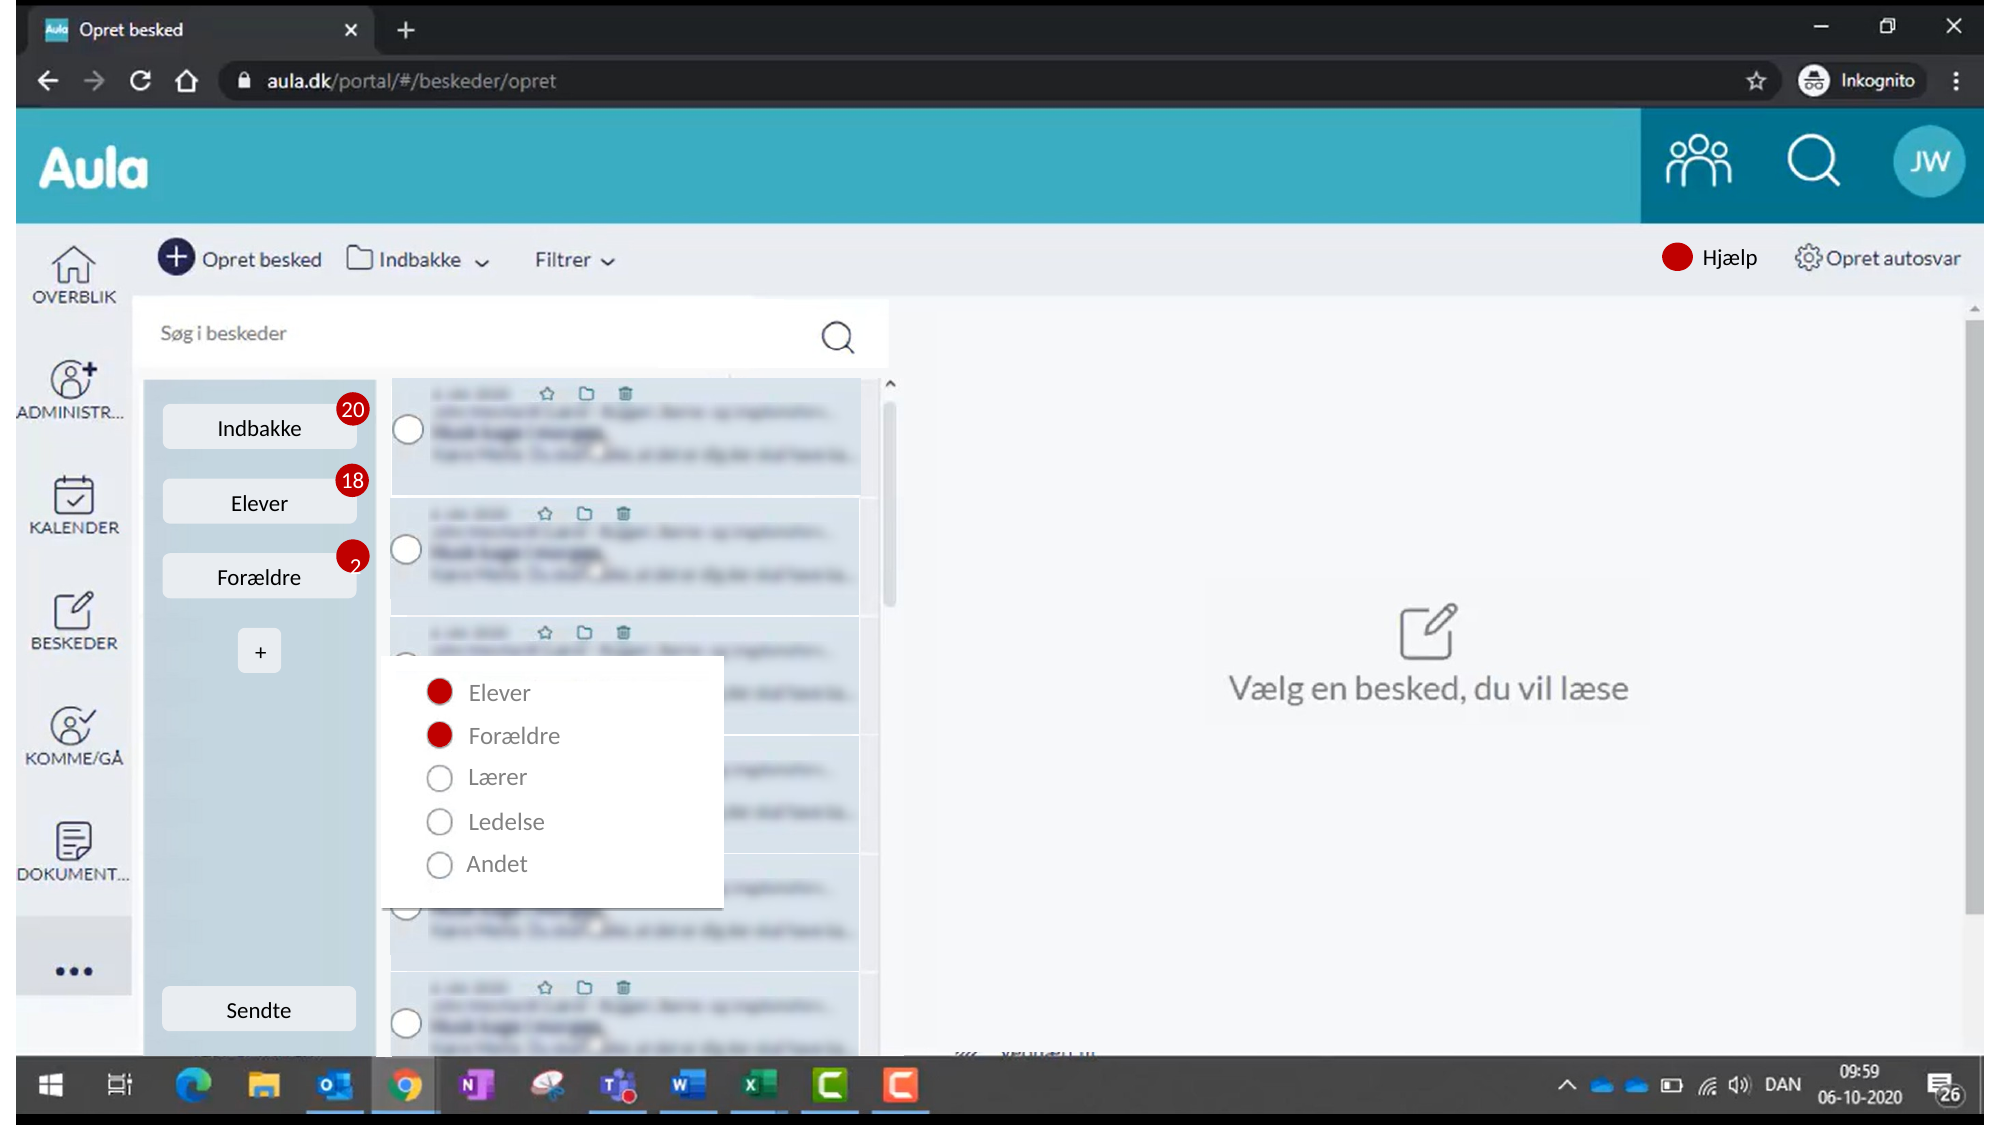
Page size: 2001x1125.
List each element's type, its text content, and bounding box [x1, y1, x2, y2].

text_box Elever [453, 669, 637, 715]
text_box 20 [326, 387, 392, 431]
text_box Indbakke [162, 403, 357, 449]
text_box Forældre [453, 715, 637, 758]
picture [1893, 126, 1965, 197]
text_box Hjælp [1687, 235, 1774, 279]
text_box [427, 722, 452, 747]
text_box Elever [162, 478, 357, 524]
text_box 2 [336, 539, 370, 573]
picture [1666, 131, 1732, 191]
text_box Sendte [162, 986, 357, 1032]
text_box 18 [326, 458, 394, 502]
text_box [1662, 242, 1687, 271]
text_box [427, 678, 452, 704]
picture [16, 0, 1984, 1125]
text_box Ledelse [453, 798, 637, 844]
text_box Forældre [162, 553, 357, 599]
text_box + [237, 627, 282, 673]
text_box Andet [451, 840, 634, 886]
text_box Lærer [453, 752, 636, 798]
picture [1785, 128, 1840, 186]
